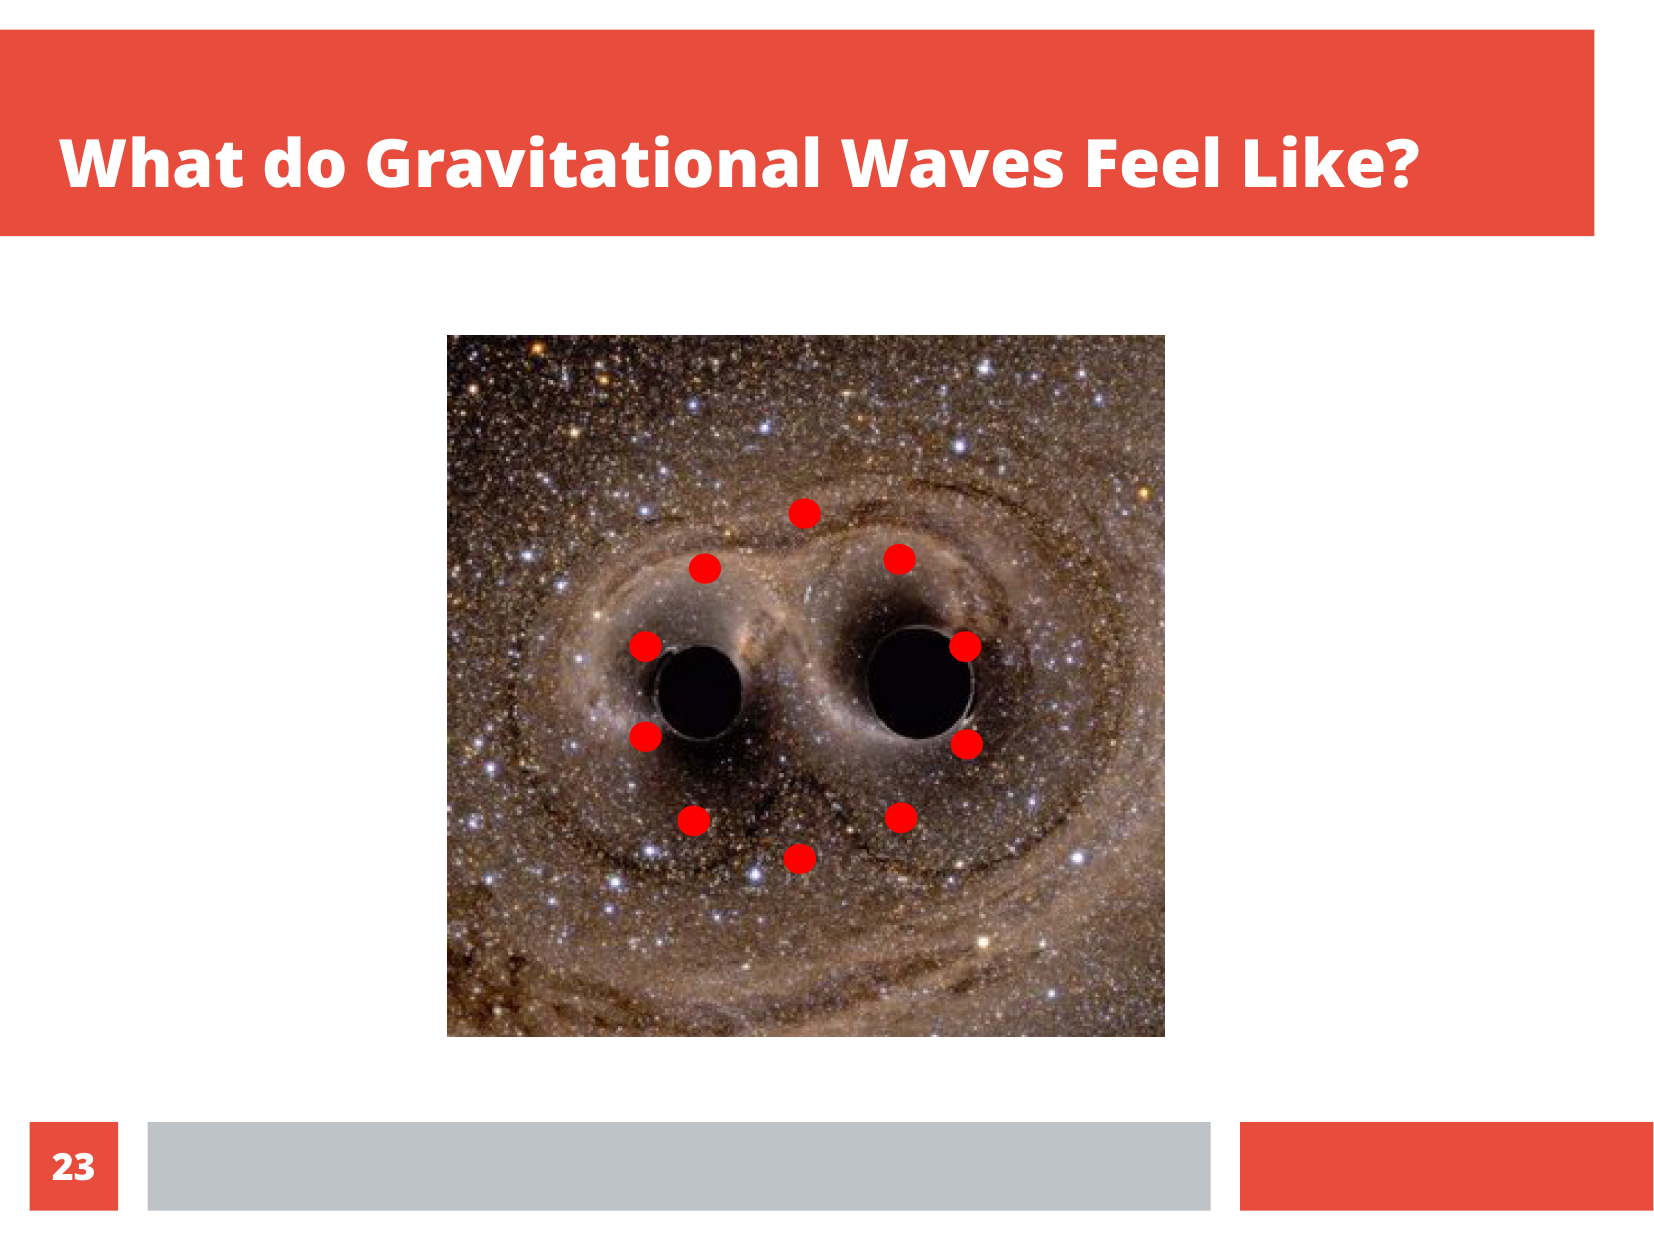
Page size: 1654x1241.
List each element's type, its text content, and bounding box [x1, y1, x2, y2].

title What do Gravitational Waves Feel Like? [59, 59, 1595, 207]
picture [447, 335, 1165, 1037]
